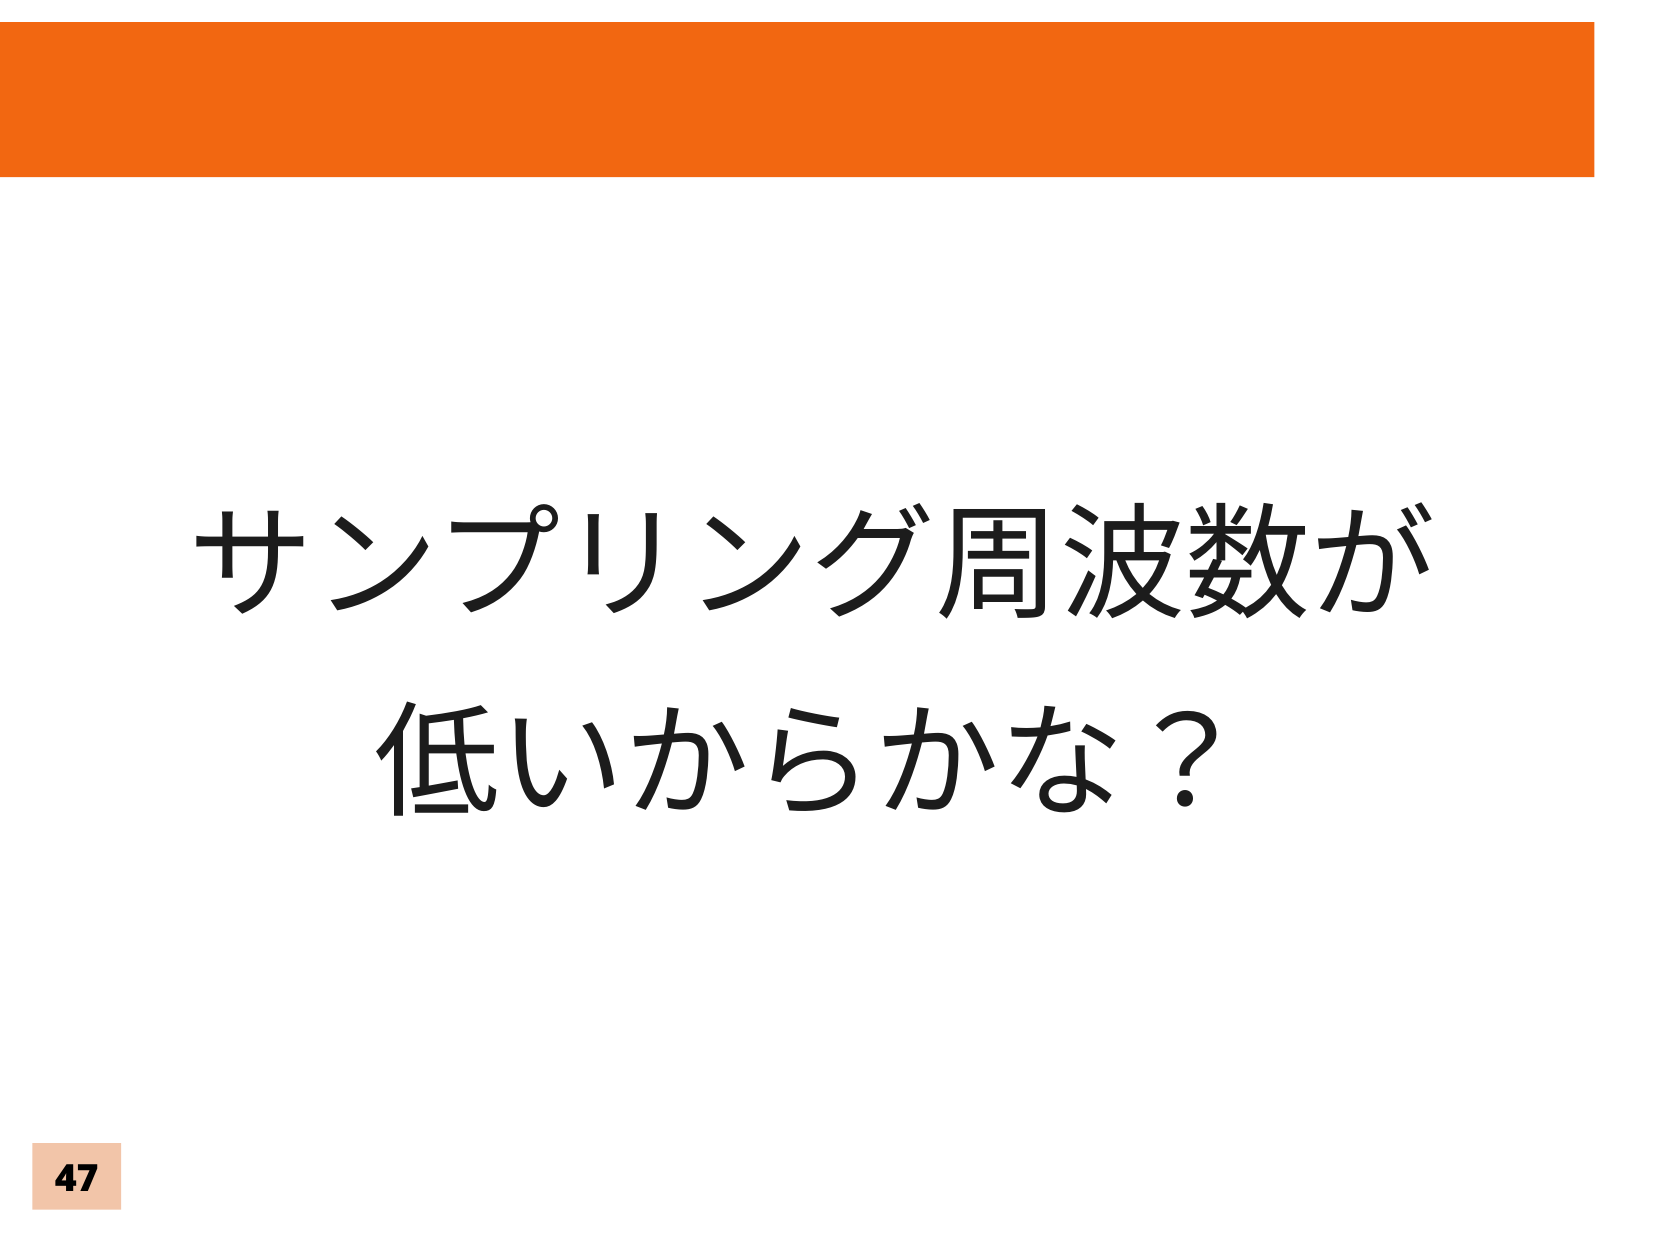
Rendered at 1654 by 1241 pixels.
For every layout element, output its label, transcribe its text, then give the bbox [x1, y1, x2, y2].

list サンプリング周波数が 低いからかな？ [59, 201, 1565, 1105]
